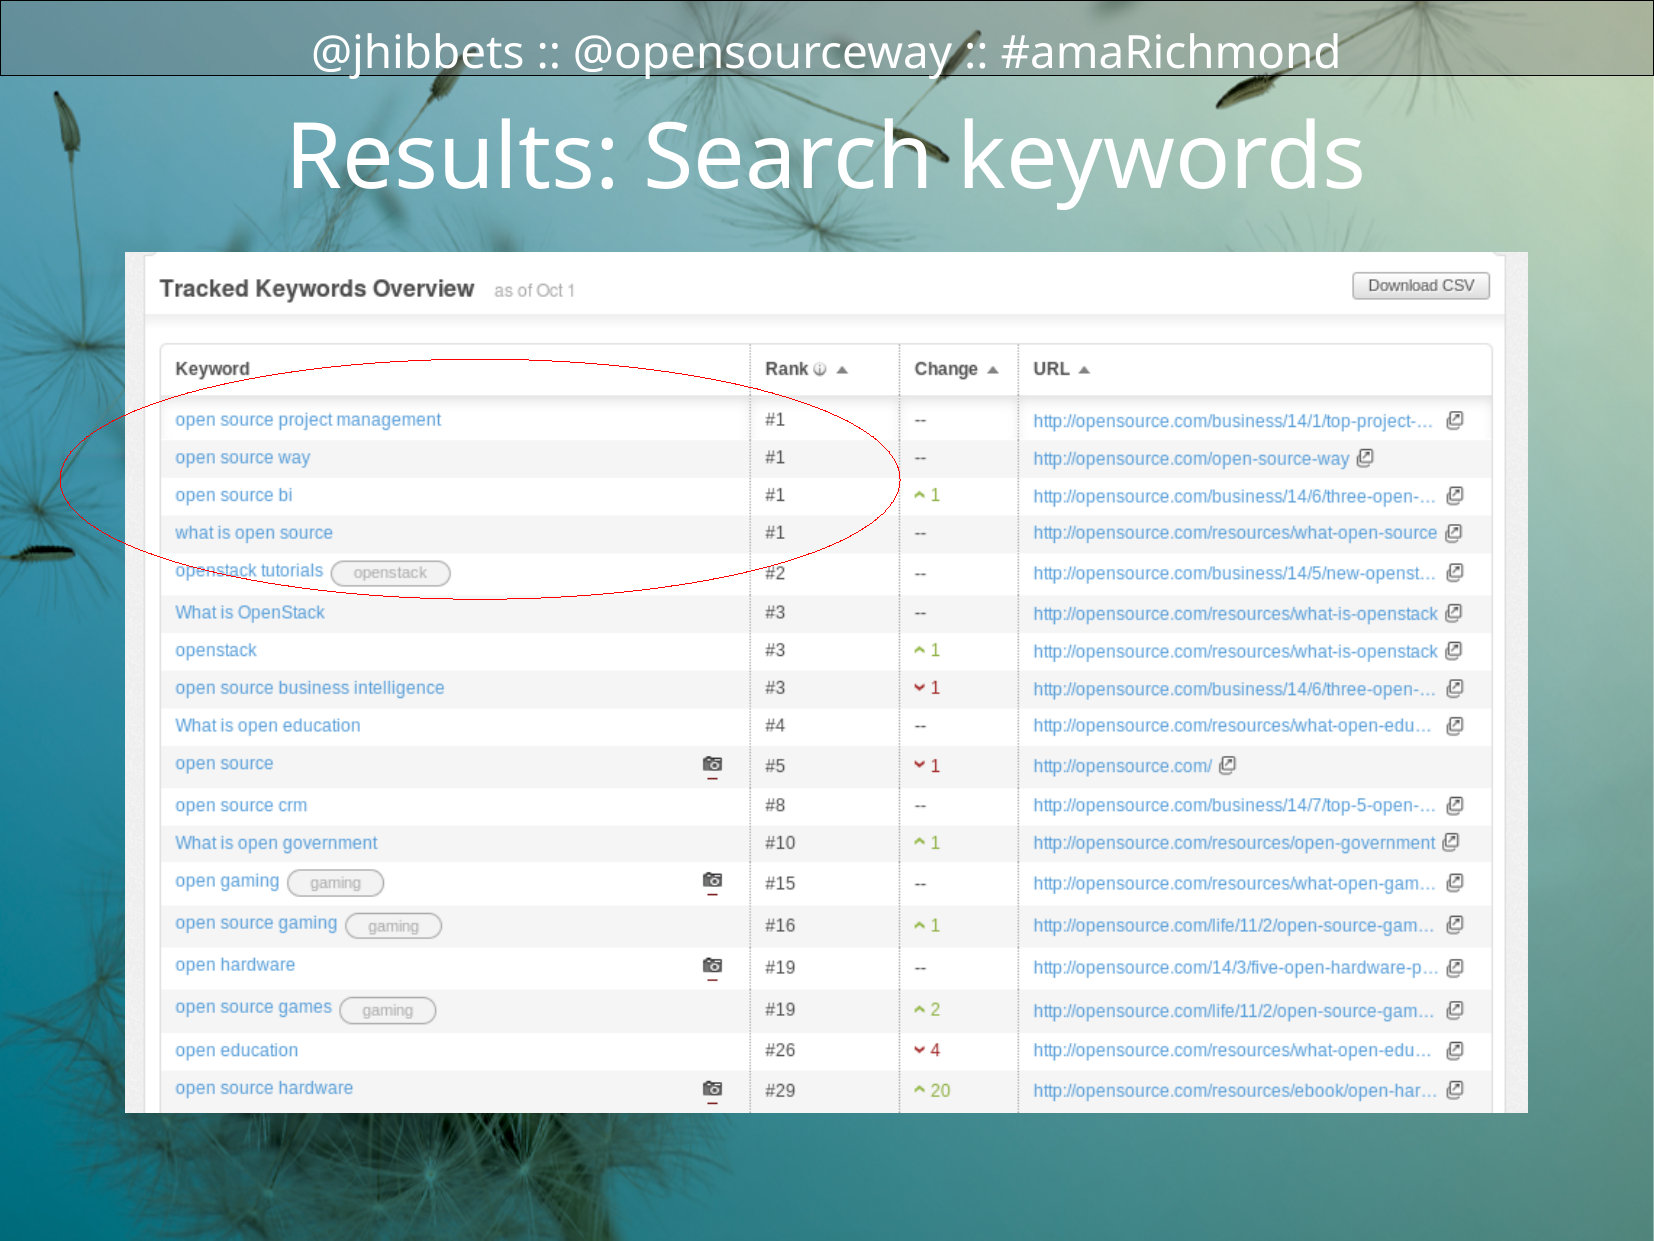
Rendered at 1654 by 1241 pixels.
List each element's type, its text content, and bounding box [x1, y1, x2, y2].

title Results: Search keywords [82, 49, 1571, 257]
picture [0, 76, 1654, 1241]
